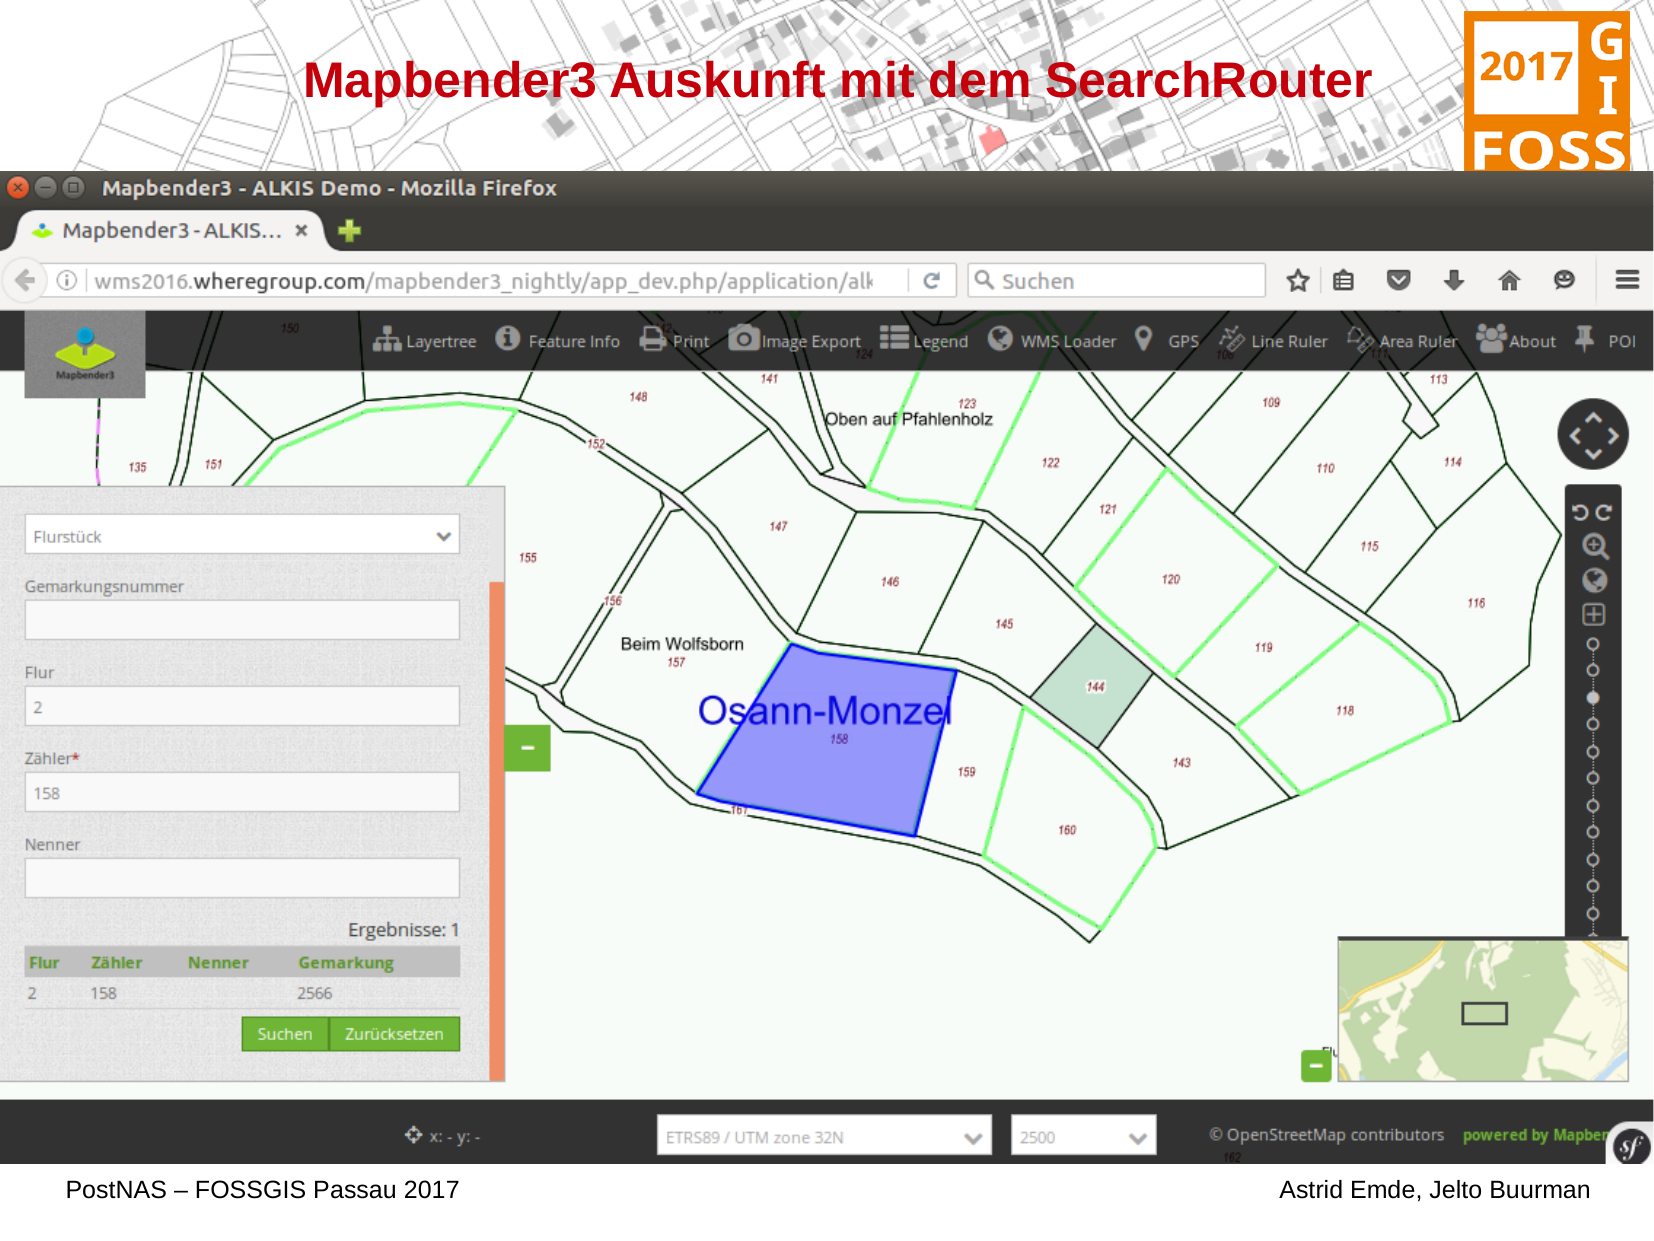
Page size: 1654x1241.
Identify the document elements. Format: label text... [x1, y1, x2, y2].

title Mapbender3 Auskunft mit dem SearchRouter [94, 23, 1583, 137]
picture [0, 11, 1654, 1164]
